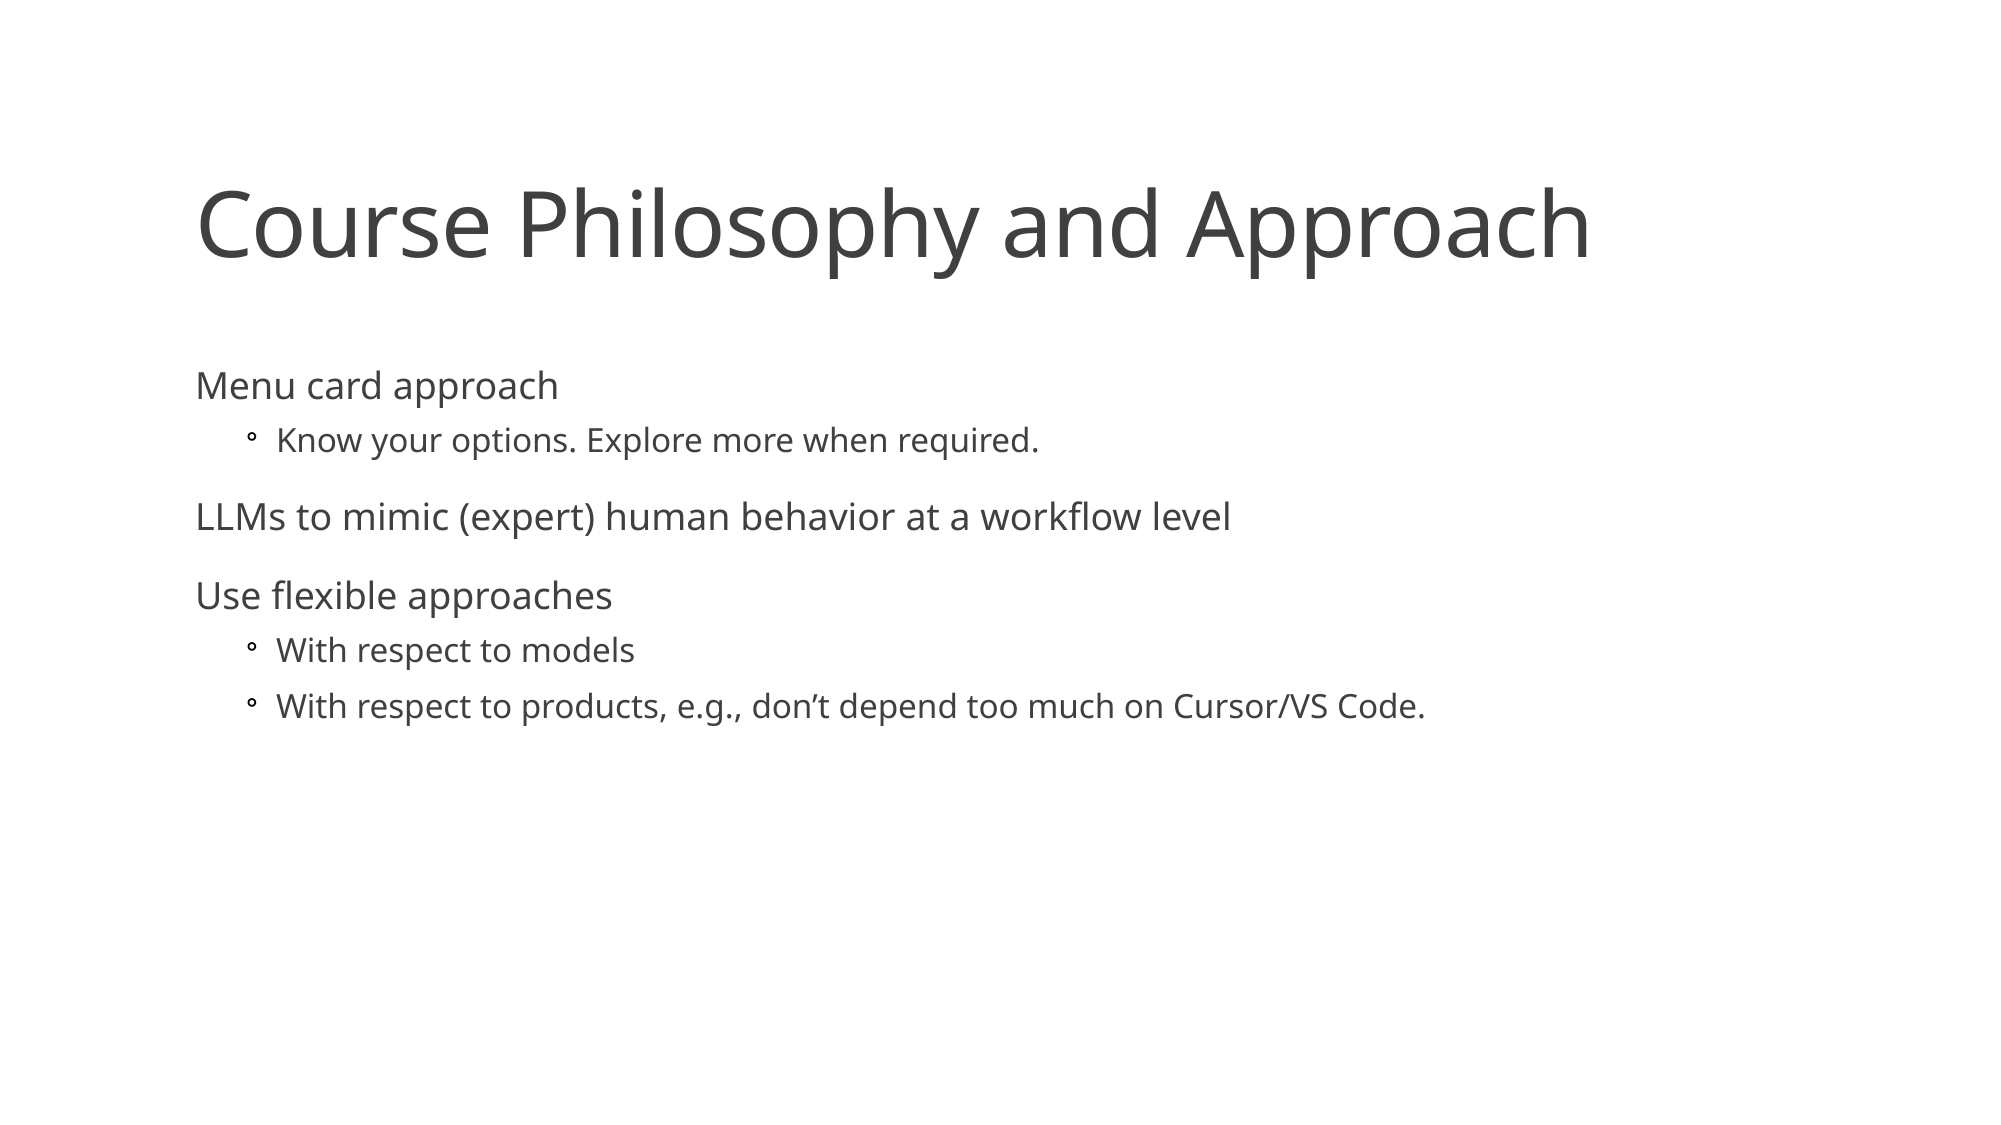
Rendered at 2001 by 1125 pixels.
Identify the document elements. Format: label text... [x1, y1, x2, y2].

title Course Philosophy and Approach [180, 47, 1831, 286]
list Menu card approach Know your options. Explore more when required. LLMs to mimic (expert) human behavior at a workflow level Use flexible approaches With respect to models With respect to products, e.g., don’t depend too much on Cursor/VS Code. [180, 345, 1831, 963]
